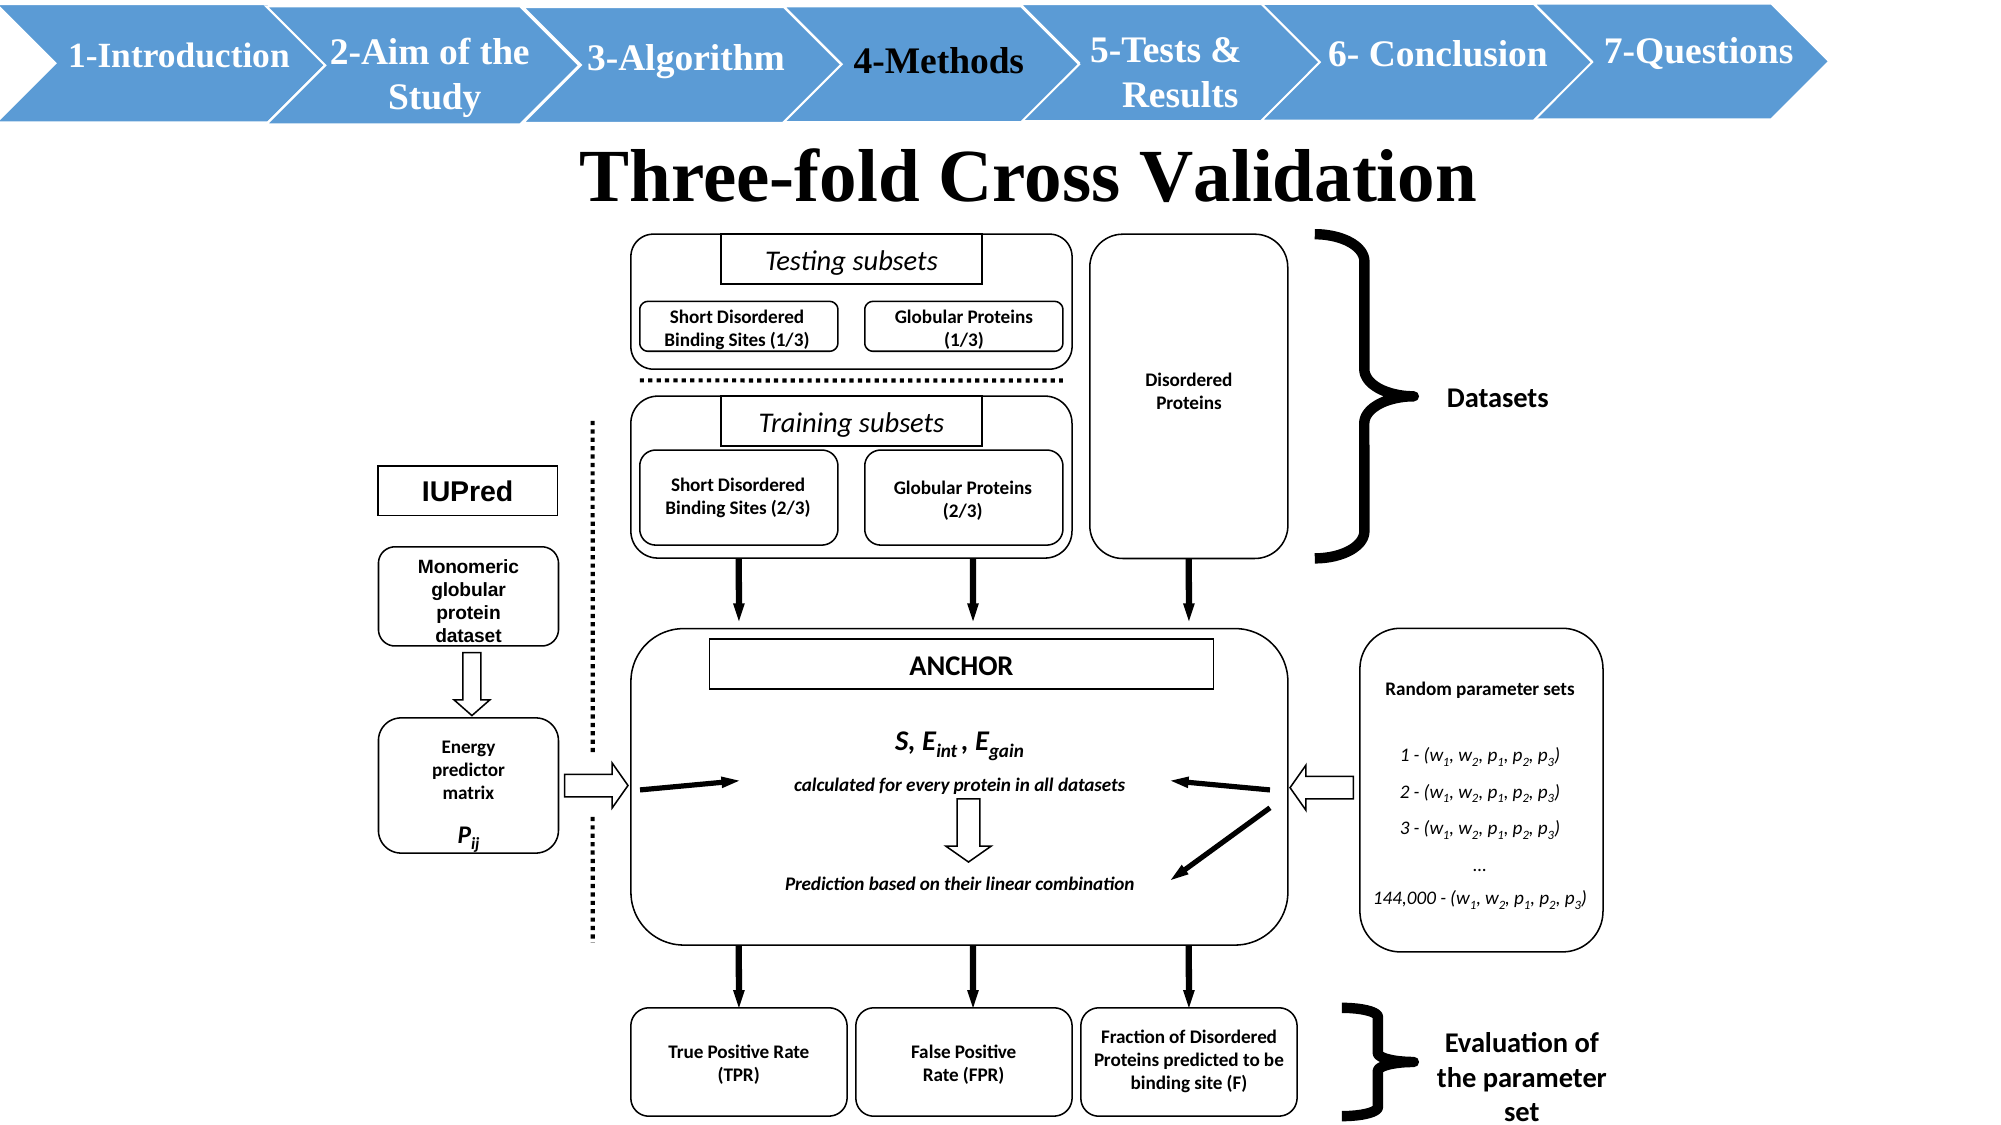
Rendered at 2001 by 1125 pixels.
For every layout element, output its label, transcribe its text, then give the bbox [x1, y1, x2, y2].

text_box Globular Proteins (1/3) [874, 297, 1054, 359]
text_box Energy predictor matrix Pij [396, 727, 541, 852]
text_box 1-Introduction [53, 24, 308, 83]
text_box Fraction of Disordered Proteins predicted to be binding site (F) [1072, 1017, 1306, 1102]
text_box Energy predictor matrix Pij [396, 854, 541, 858]
text_box 3-Algorithm [572, 25, 803, 87]
text_box Monomeric globular protein dataset [396, 546, 541, 655]
text_box Testing subsets [721, 234, 982, 284]
text_box Training subsets [721, 396, 982, 446]
text_box [0, 3, 1830, 125]
text_box False Positive Rate (FPR) [878, 1032, 1050, 1094]
text_box Globular Proteins (2/3) [872, 468, 1053, 530]
text_box 7-Questions [1588, 18, 1811, 80]
text_box Datasets [1431, 371, 1612, 422]
text_box ANCHOR [709, 639, 1214, 689]
text_box 6- Conclusion [1313, 21, 1566, 82]
text_box 2-Aim of the Study [314, 19, 548, 126]
text_box Short Disordered Binding Sites (2/3) [634, 464, 842, 527]
text_box 5-Tests & Results [1075, 17, 1269, 119]
text_box IUPred [377, 465, 558, 516]
text_box 4-Methods [838, 28, 1042, 89]
text_box S, Eint , Egain calculated for every protein in all datasets Prediction based on their linear combination [712, 714, 1208, 904]
text_box Disordered Proteins [1099, 360, 1279, 422]
text_box True Positive Rate (TPR) [653, 1032, 825, 1094]
text_box Three-fold Cross Validation [565, 119, 1509, 224]
text_box Short Disordered Binding Sites (1/3) [638, 297, 837, 359]
text_box Random parameter sets 1 - (w1, w2, p1, p2, p3) 2 - (w1, w2, p1, p2, p3) 3 - (w1, w2, p1, p2, p3) … 144,000 - (w1, w2, p1, p2, p3) [1346, 668, 1614, 949]
text_box Evaluation of the parameter set [1413, 1016, 1630, 1125]
